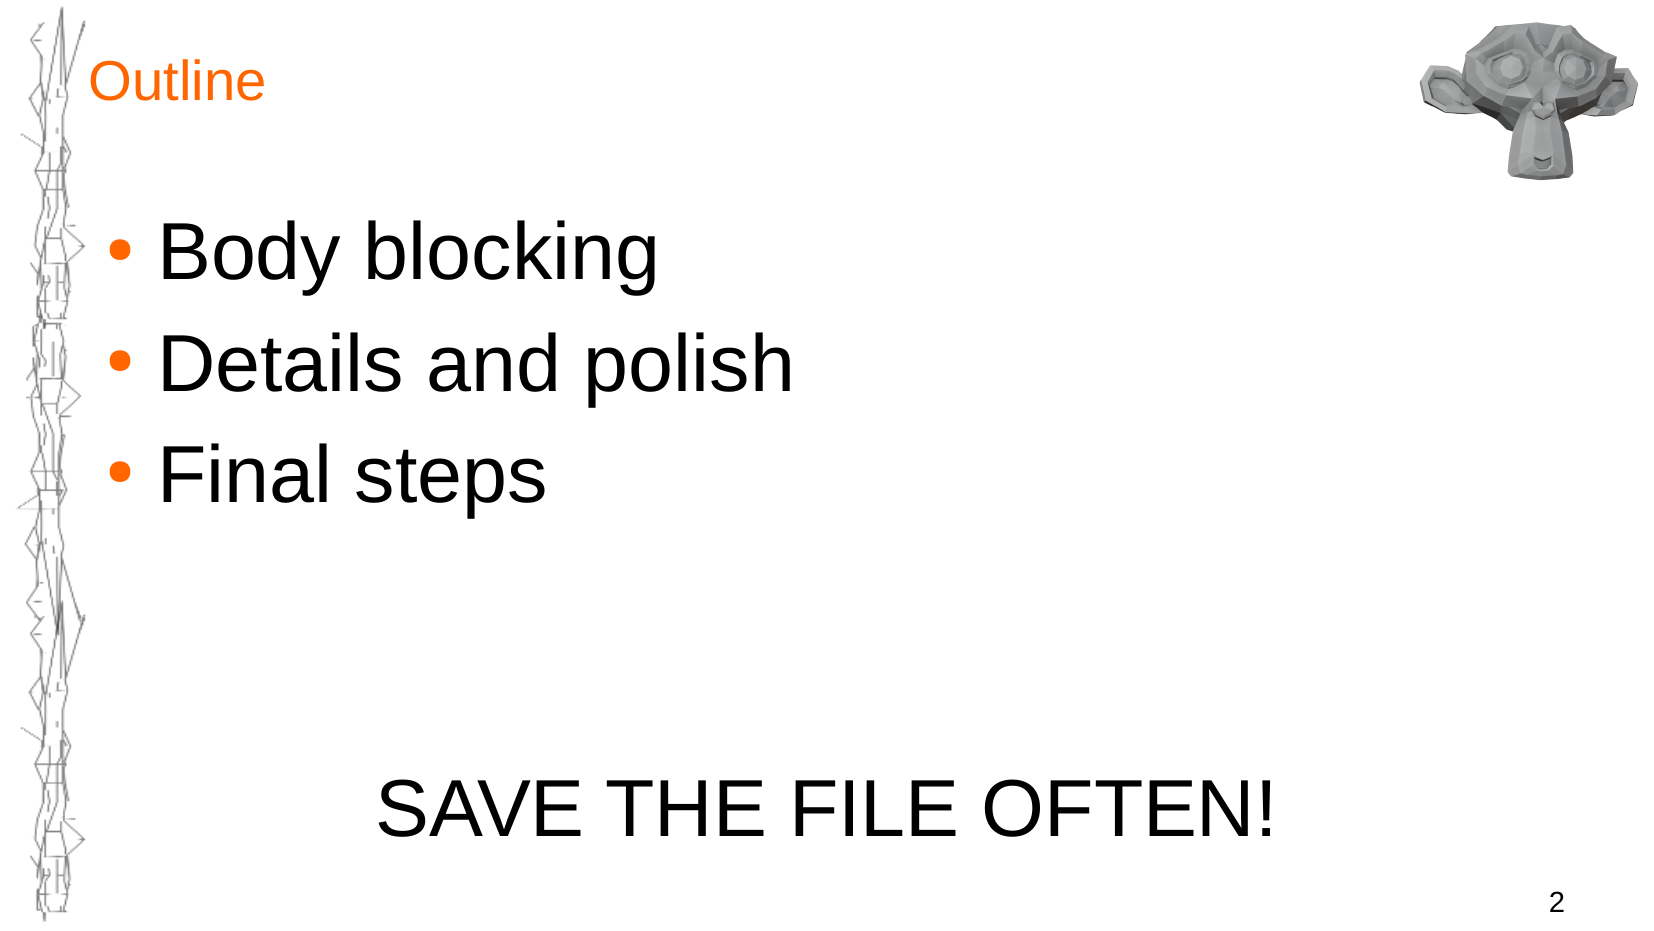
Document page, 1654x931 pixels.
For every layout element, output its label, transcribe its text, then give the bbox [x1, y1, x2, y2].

picture [1411, 11, 1645, 189]
list Body blocking Details and polish Final steps SAVE THE FILE OFTEN! [88, 206, 1565, 857]
title Outline [88, 29, 1447, 133]
